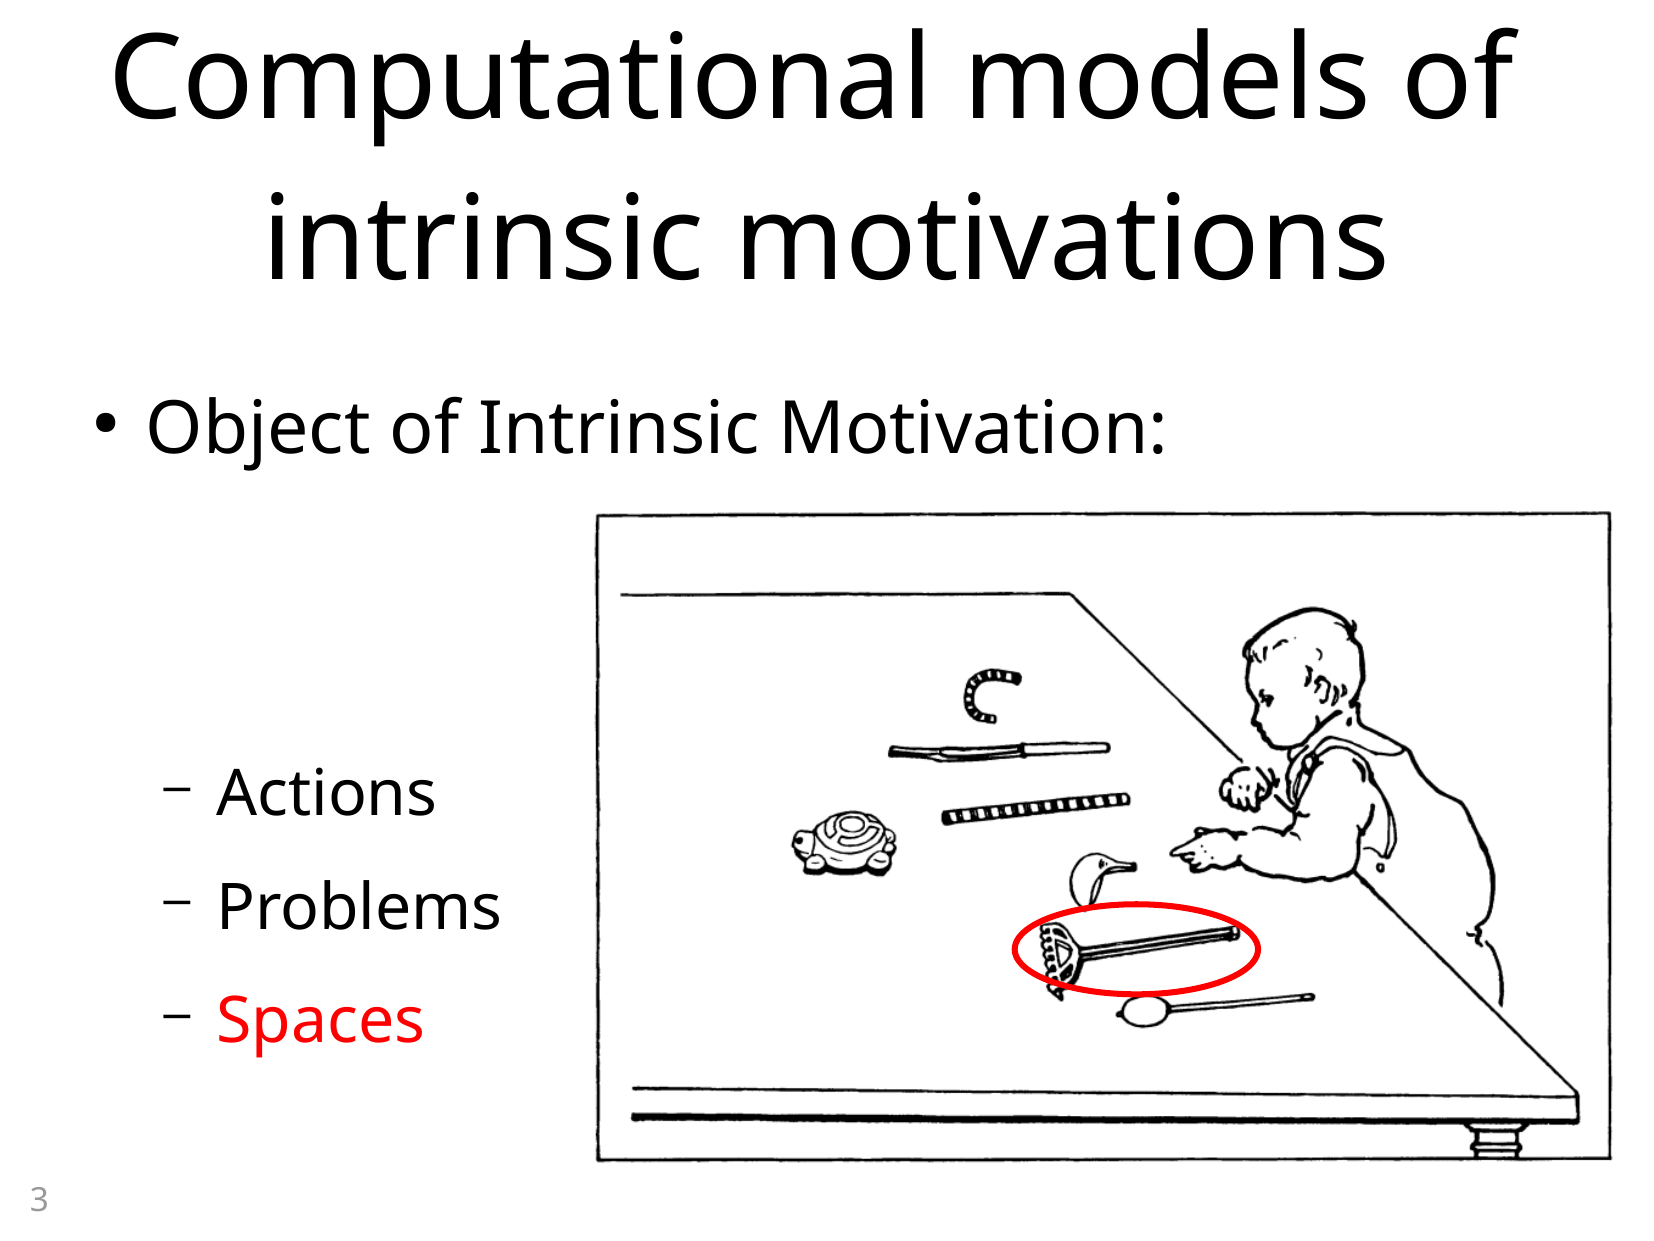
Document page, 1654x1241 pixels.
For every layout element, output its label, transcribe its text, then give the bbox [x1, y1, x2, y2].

title 3 [3, 1168, 76, 1231]
picture [585, 1095, 1621, 1165]
list Object of Intrinsic Motivation: Actions Problems Spaces [75, 375, 1654, 1095]
title Computational models of intrinsic motivations [82, 34, 1571, 272]
